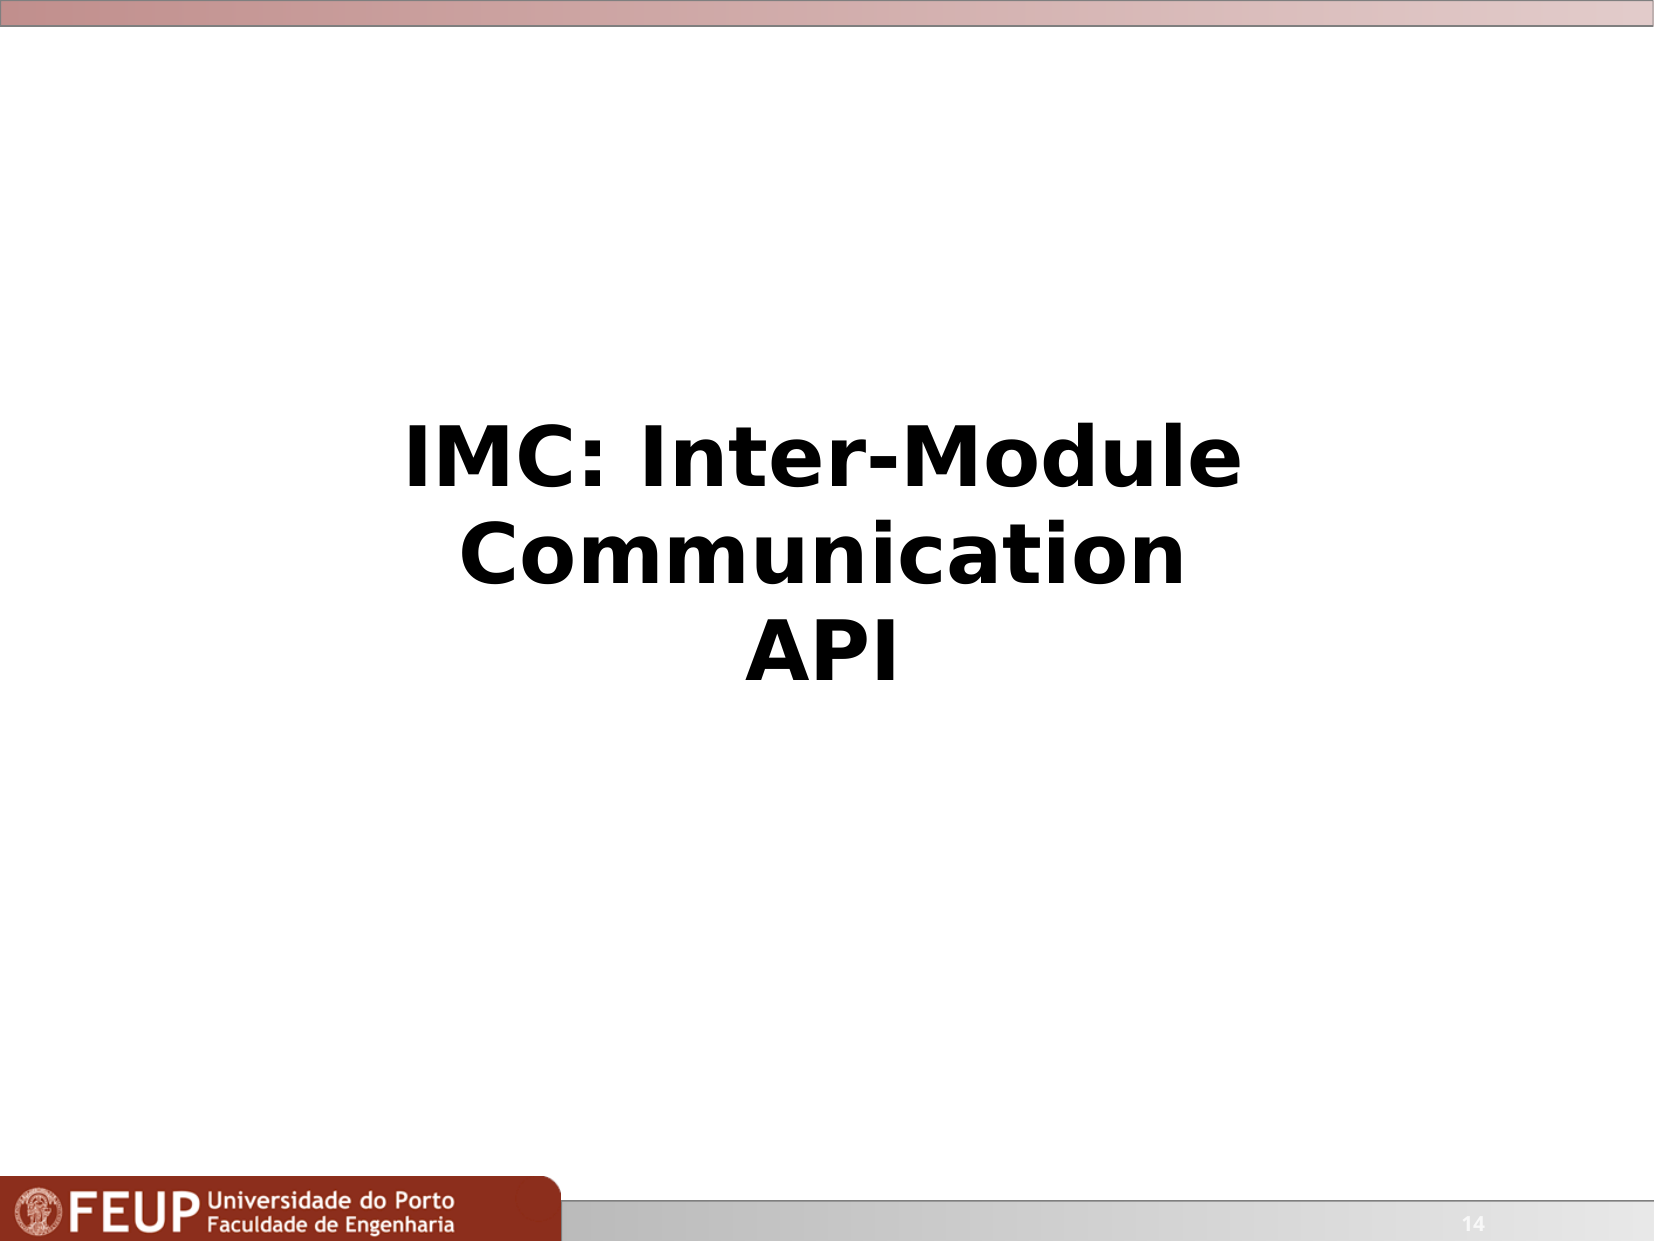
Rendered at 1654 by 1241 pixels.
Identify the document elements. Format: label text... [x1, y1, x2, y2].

picture [0, 1176, 561, 1241]
subtitle IMC: Inter-Module Communication API [64, 70, 1582, 1039]
